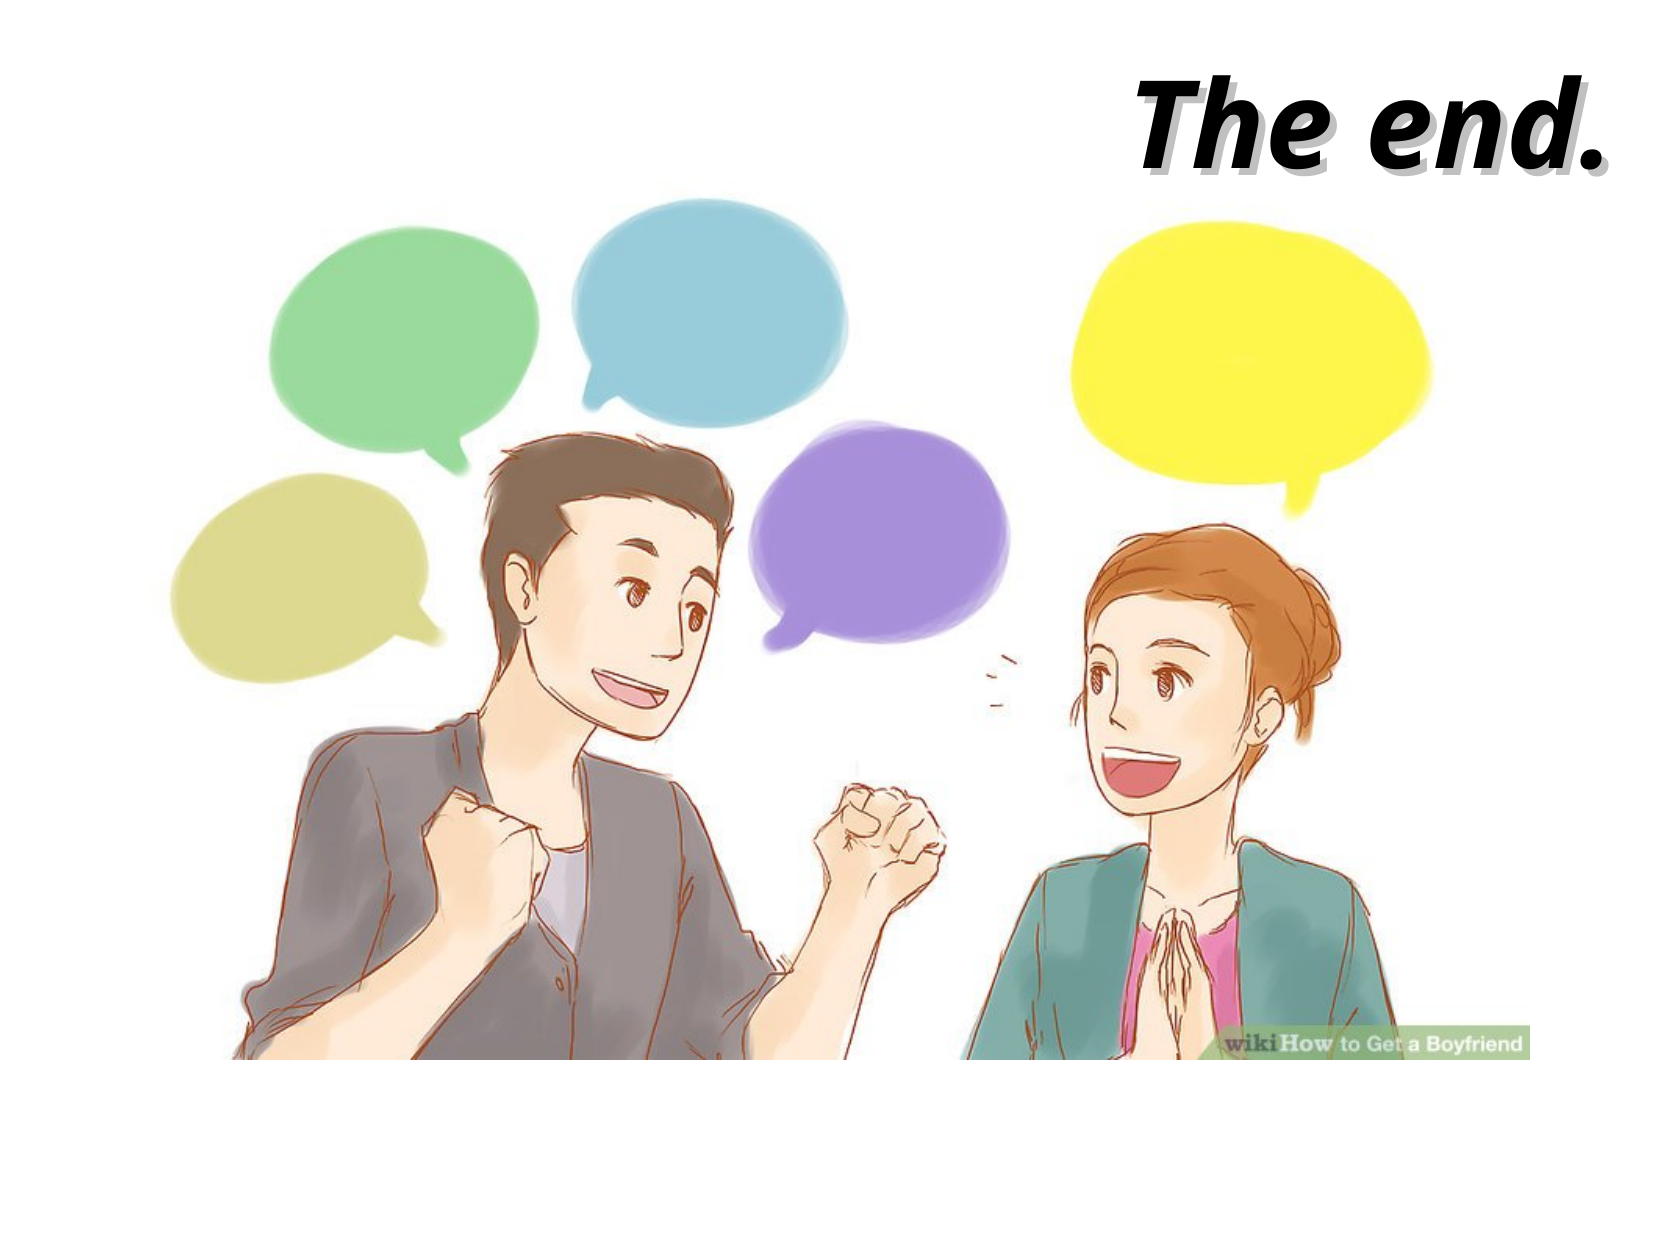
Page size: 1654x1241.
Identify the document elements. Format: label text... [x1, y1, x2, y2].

title The end. [656, 0, 1654, 331]
picture [123, 180, 1530, 1060]
